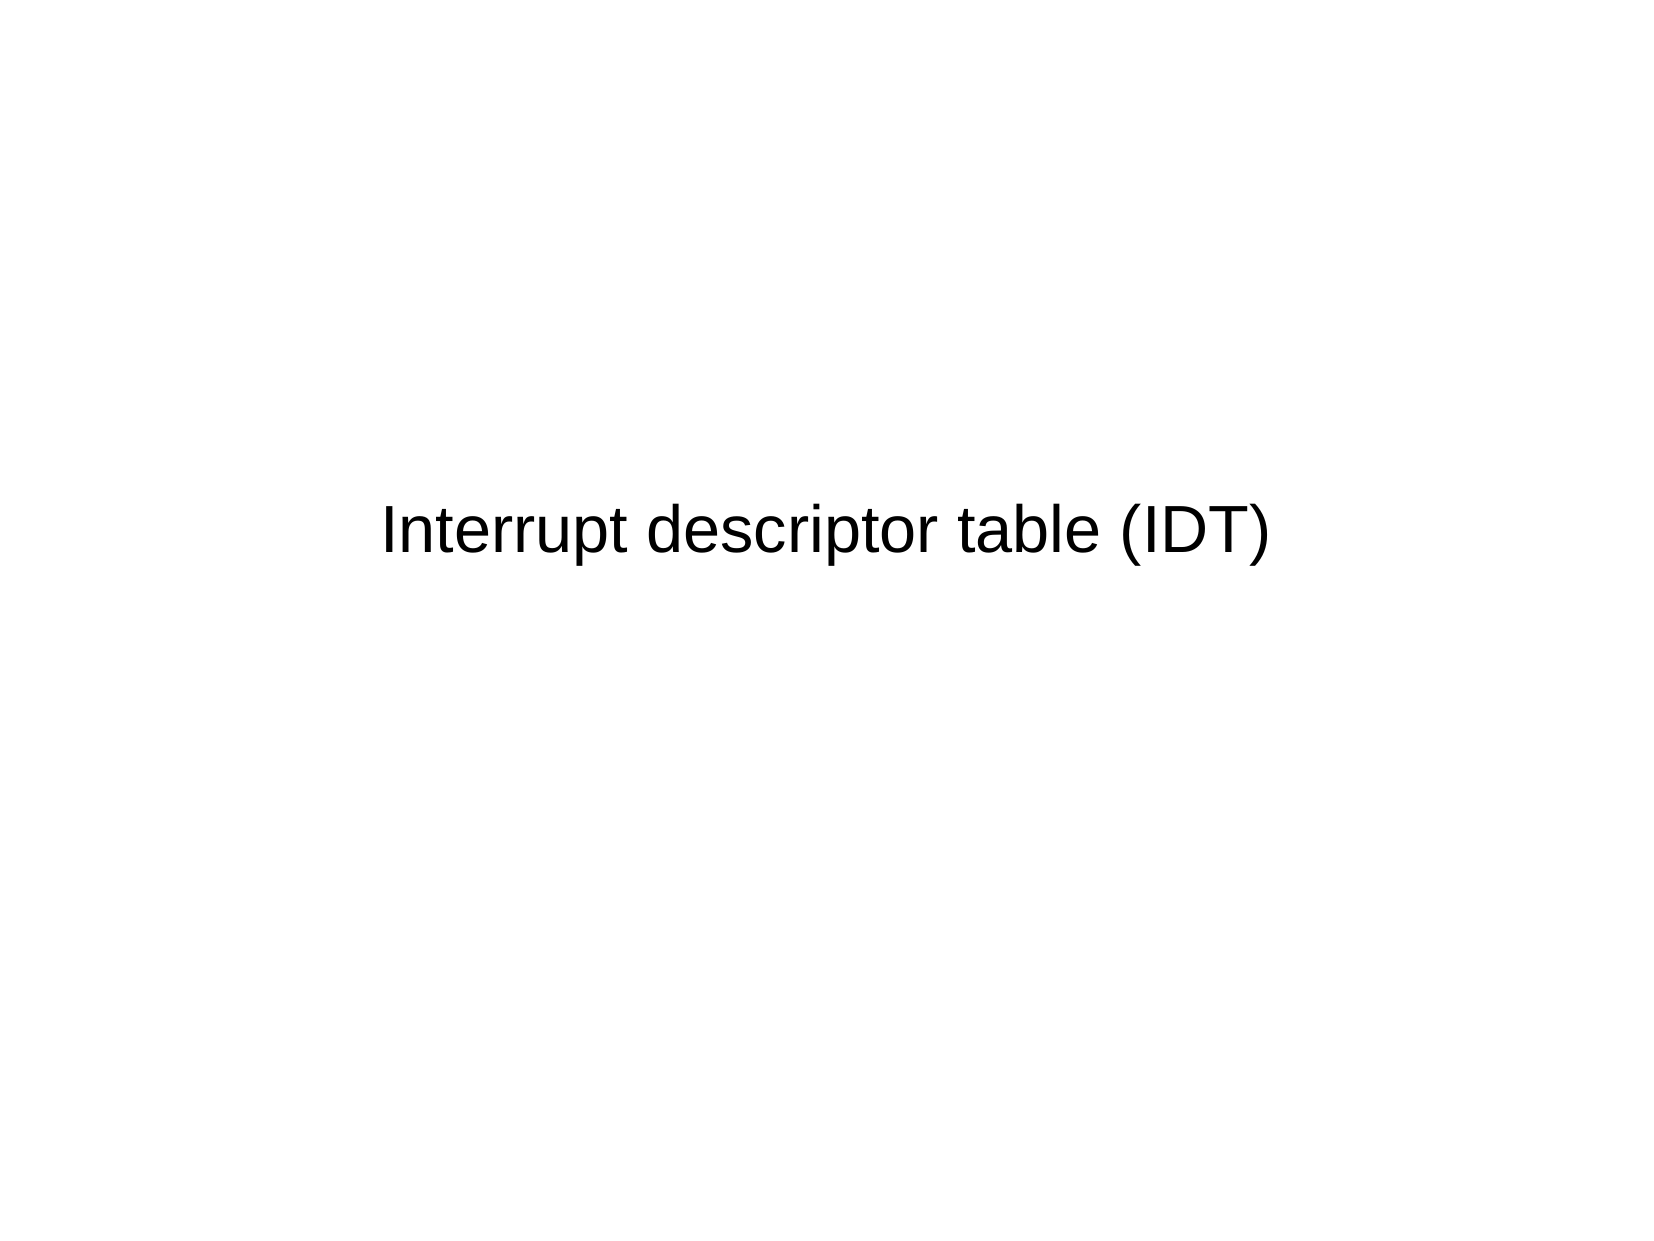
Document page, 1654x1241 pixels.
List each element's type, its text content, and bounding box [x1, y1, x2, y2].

subtitle Interrupt descriptor table (IDT) [82, 49, 1571, 1010]
